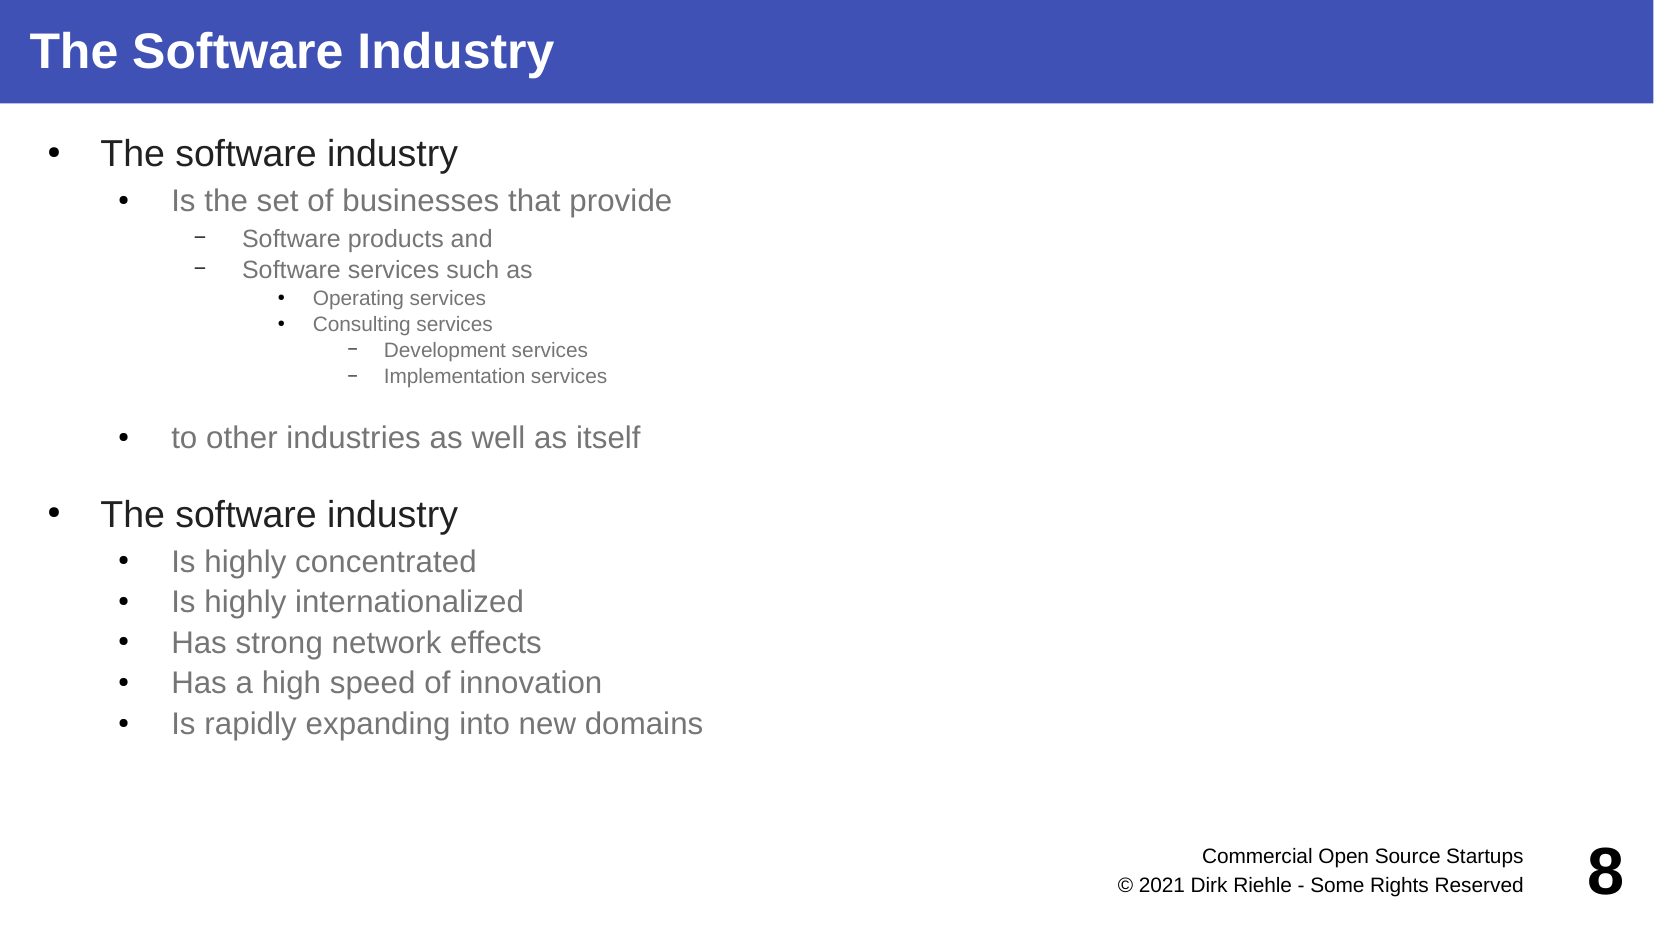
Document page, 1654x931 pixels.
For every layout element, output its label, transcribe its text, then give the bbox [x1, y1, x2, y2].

list The software industry Is the set of businesses that provide Software products and Software services such as Operating services Consulting services Development services Implementation services to other industries as well as itself The software industry Is highly concentrated Is highly internationalized Has strong network effects Has a high speed of innovation Is rapidly expanding into new domains [29, 132, 1625, 813]
title The Software Industry [0, 0, 1654, 104]
